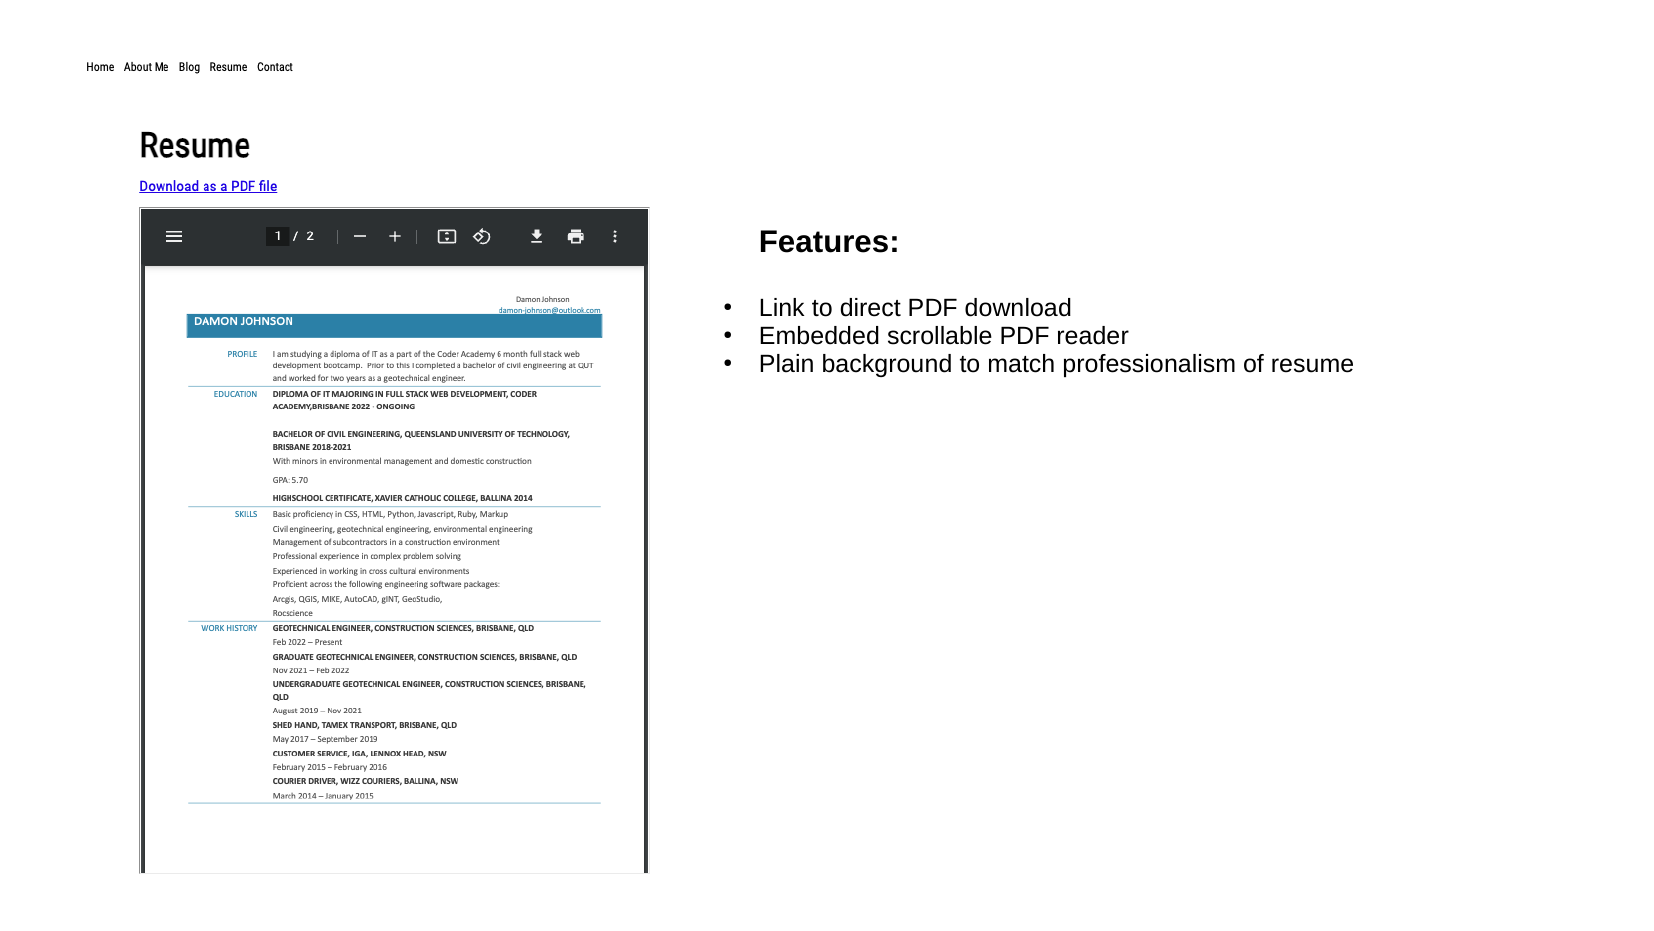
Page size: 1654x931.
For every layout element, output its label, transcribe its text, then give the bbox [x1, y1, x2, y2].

picture [80, 58, 709, 886]
text_box Features: Link to direct PDF download Embedded scrollable PDF reader Plain background to match professionalism of resume [708, 217, 1565, 414]
